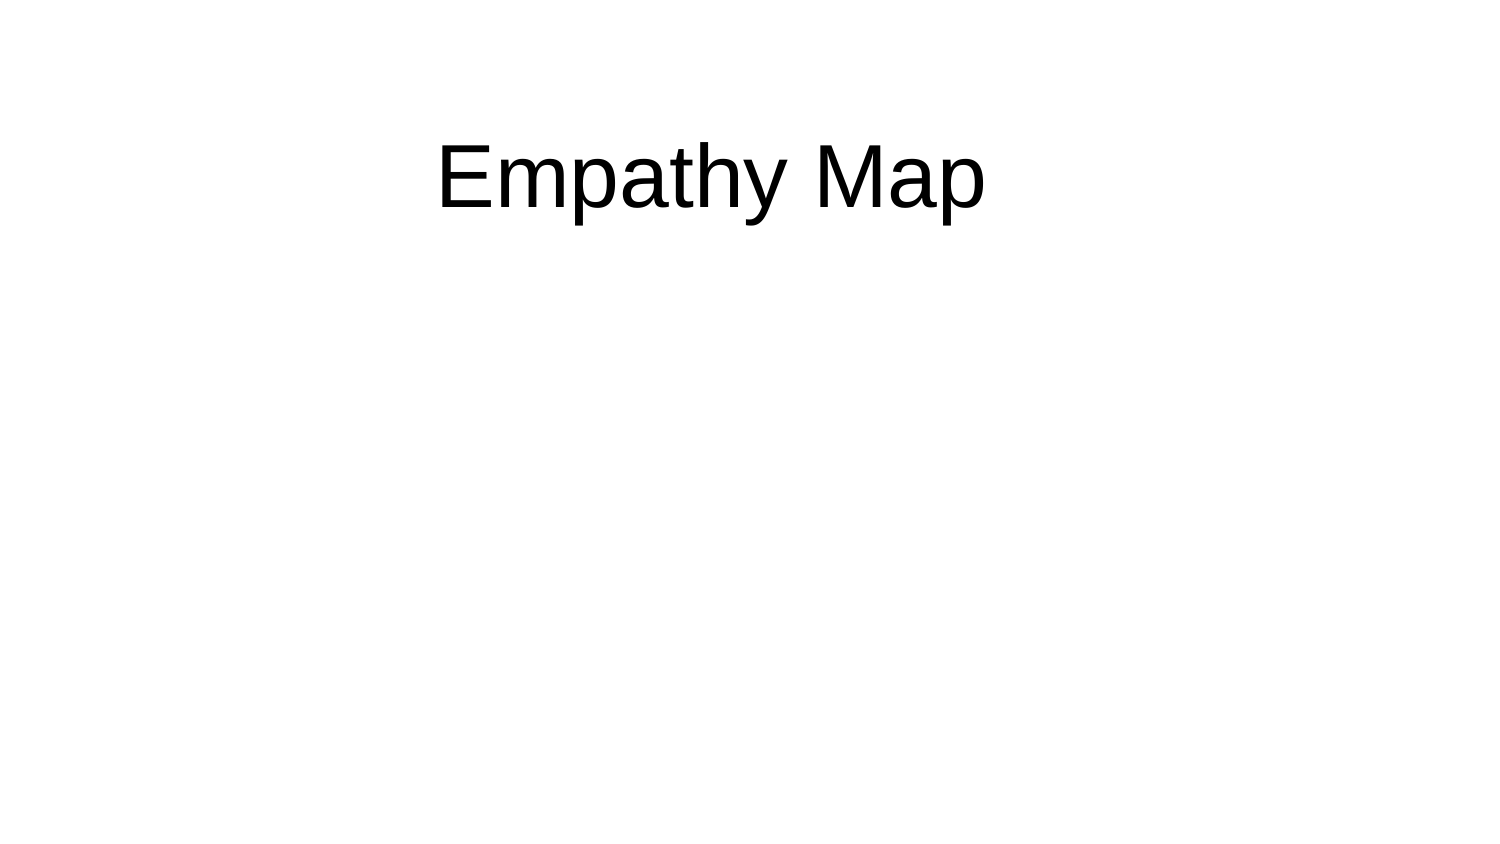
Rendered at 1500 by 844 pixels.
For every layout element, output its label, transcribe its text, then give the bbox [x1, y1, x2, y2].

title Empathy Map [420, 103, 1428, 357]
